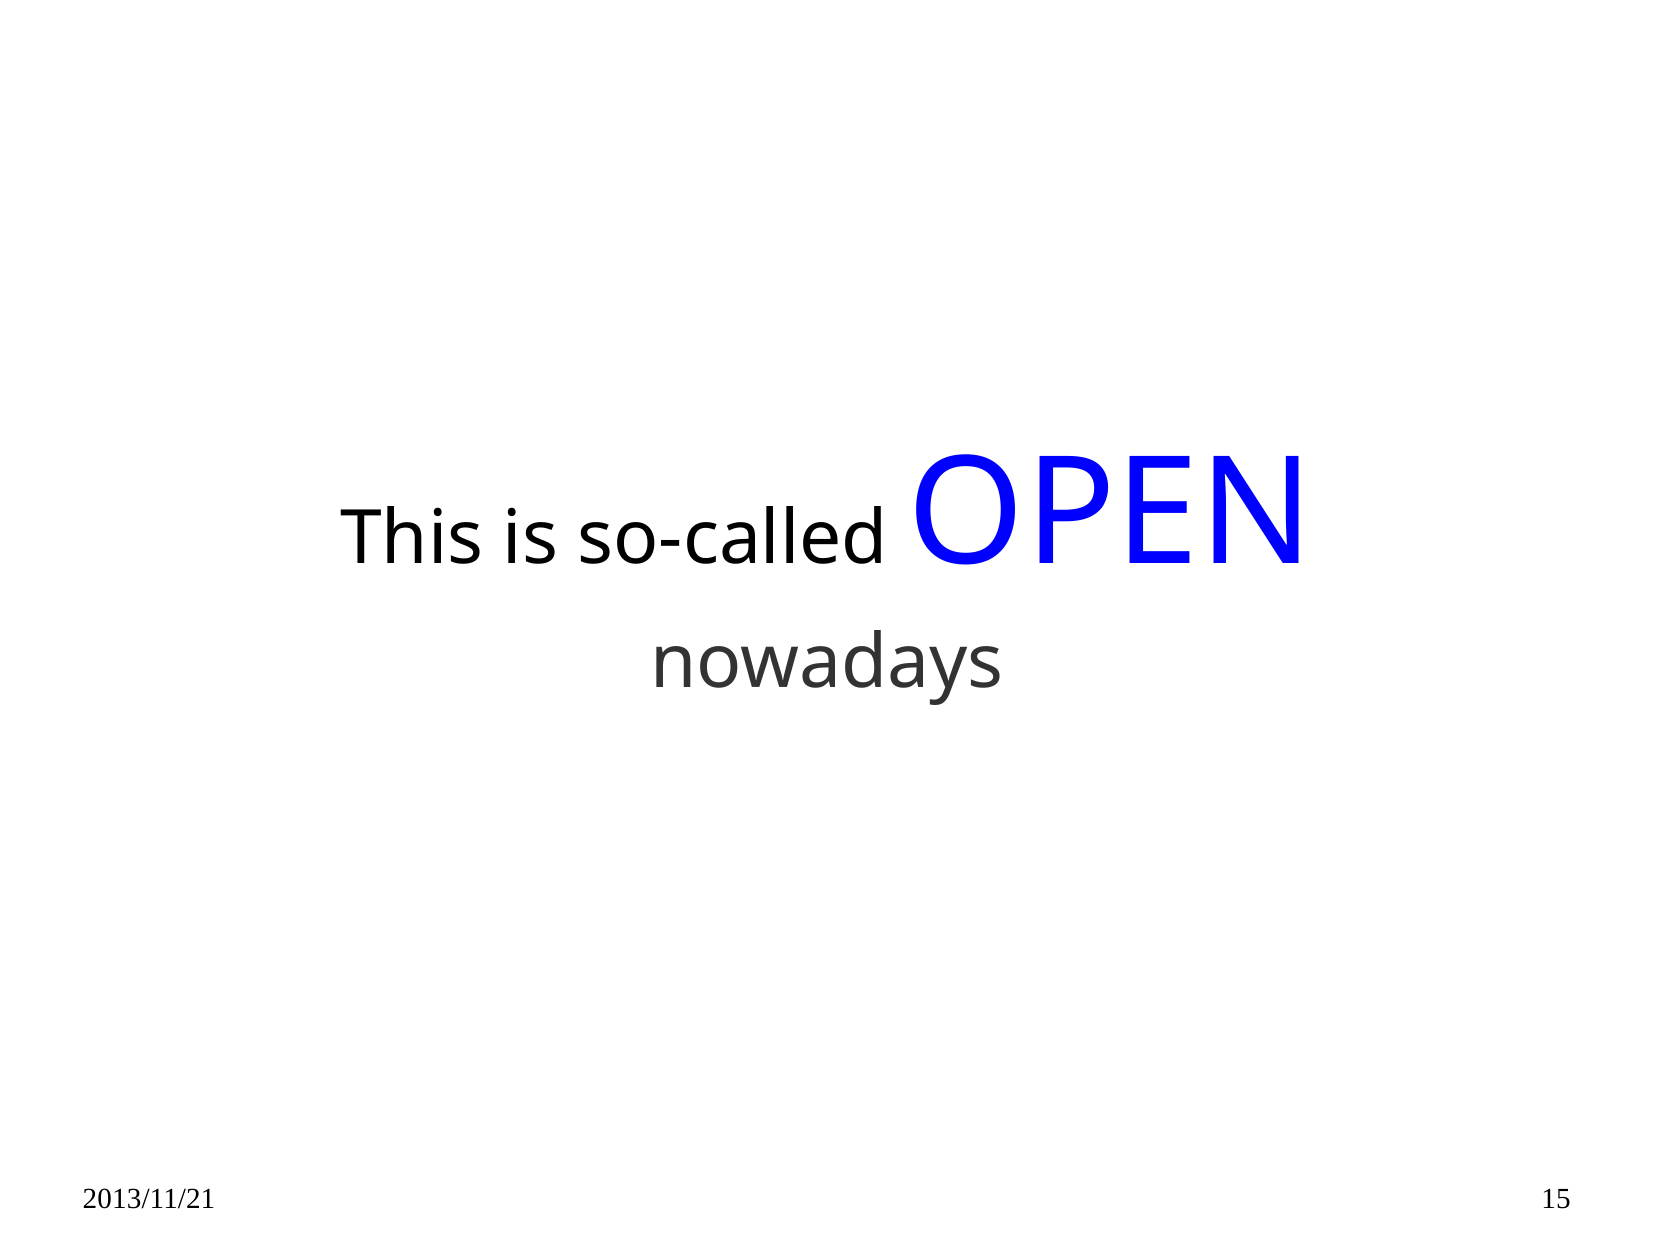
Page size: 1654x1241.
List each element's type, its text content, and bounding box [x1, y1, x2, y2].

text_box This is so-called OPEN nowadays [147, 395, 1506, 587]
